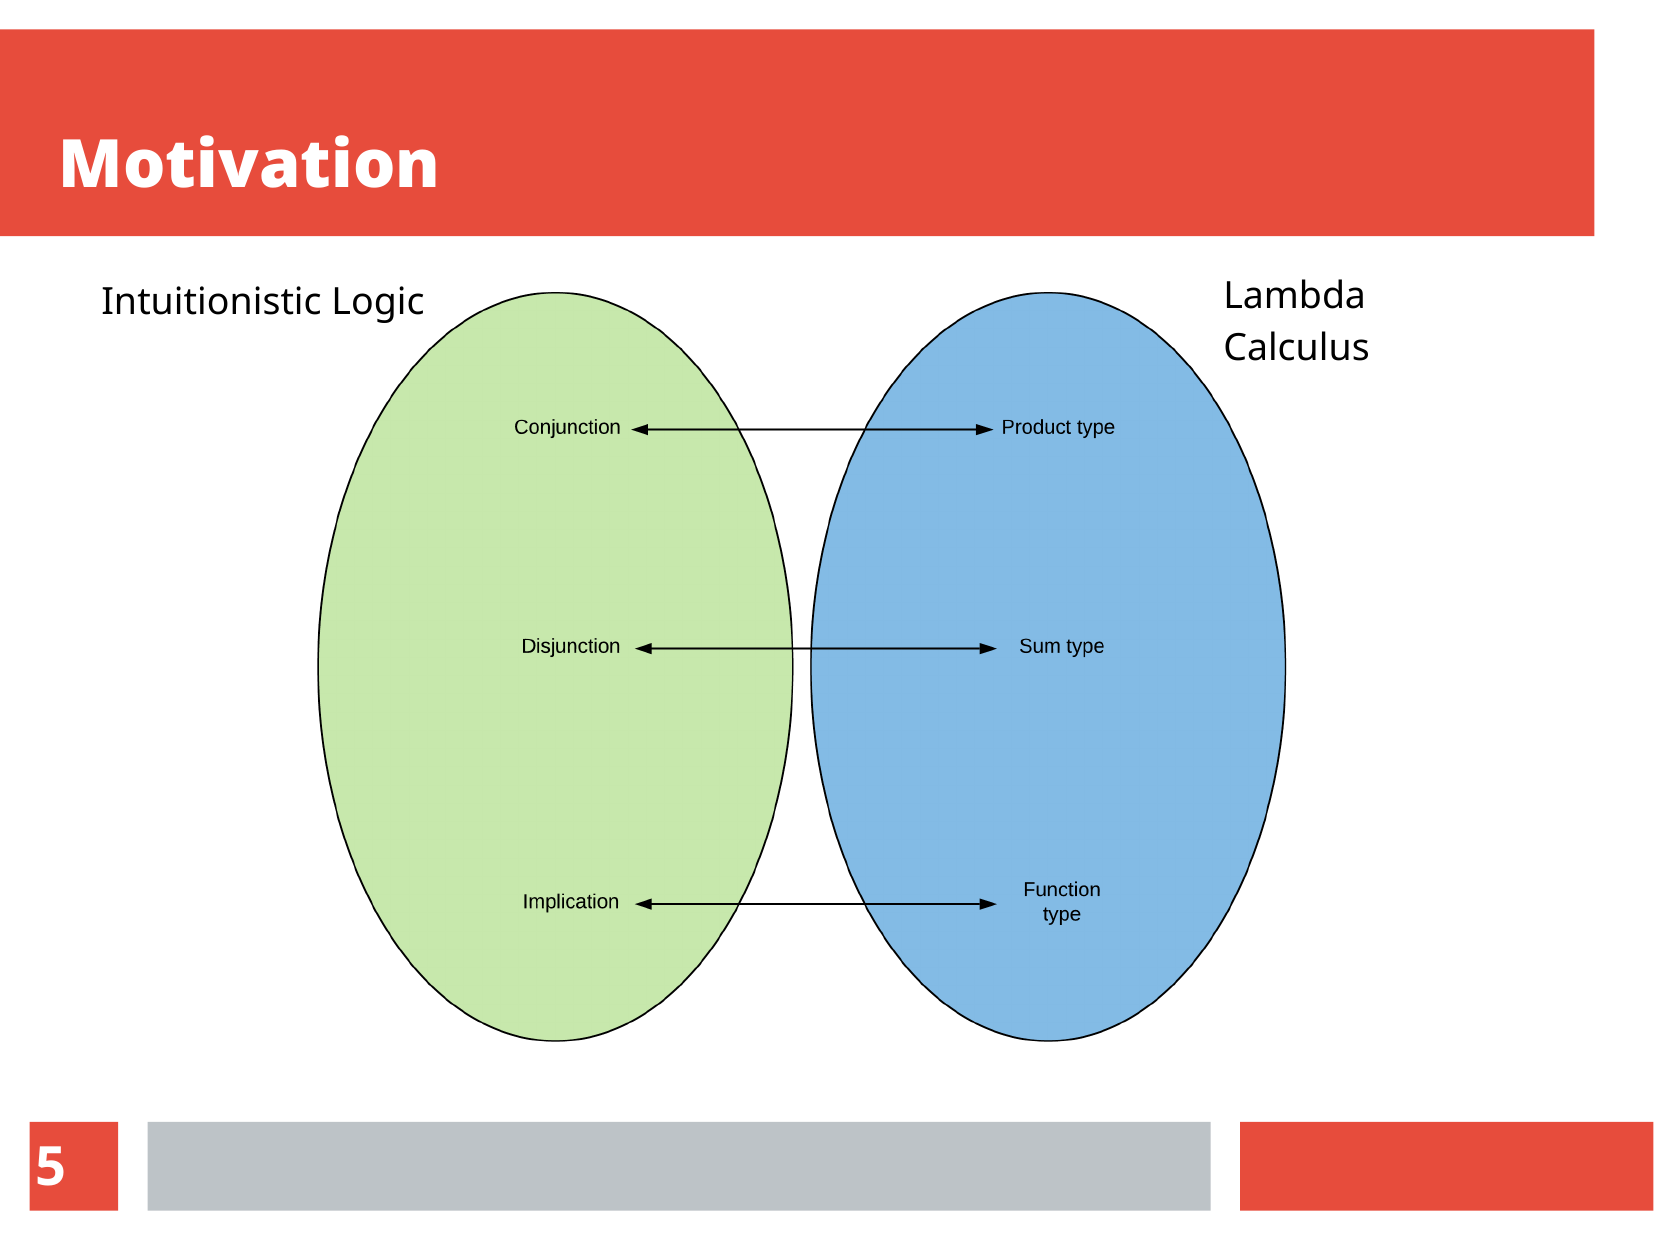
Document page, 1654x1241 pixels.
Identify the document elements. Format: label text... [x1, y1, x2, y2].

text_box 5 [20, 1119, 254, 1210]
text_box Intuitionistic Logic [86, 267, 458, 326]
title Motivation [59, 58, 1595, 183]
picture [26, 183, 1632, 1241]
text_box Lambda Calculus [1208, 261, 1402, 364]
